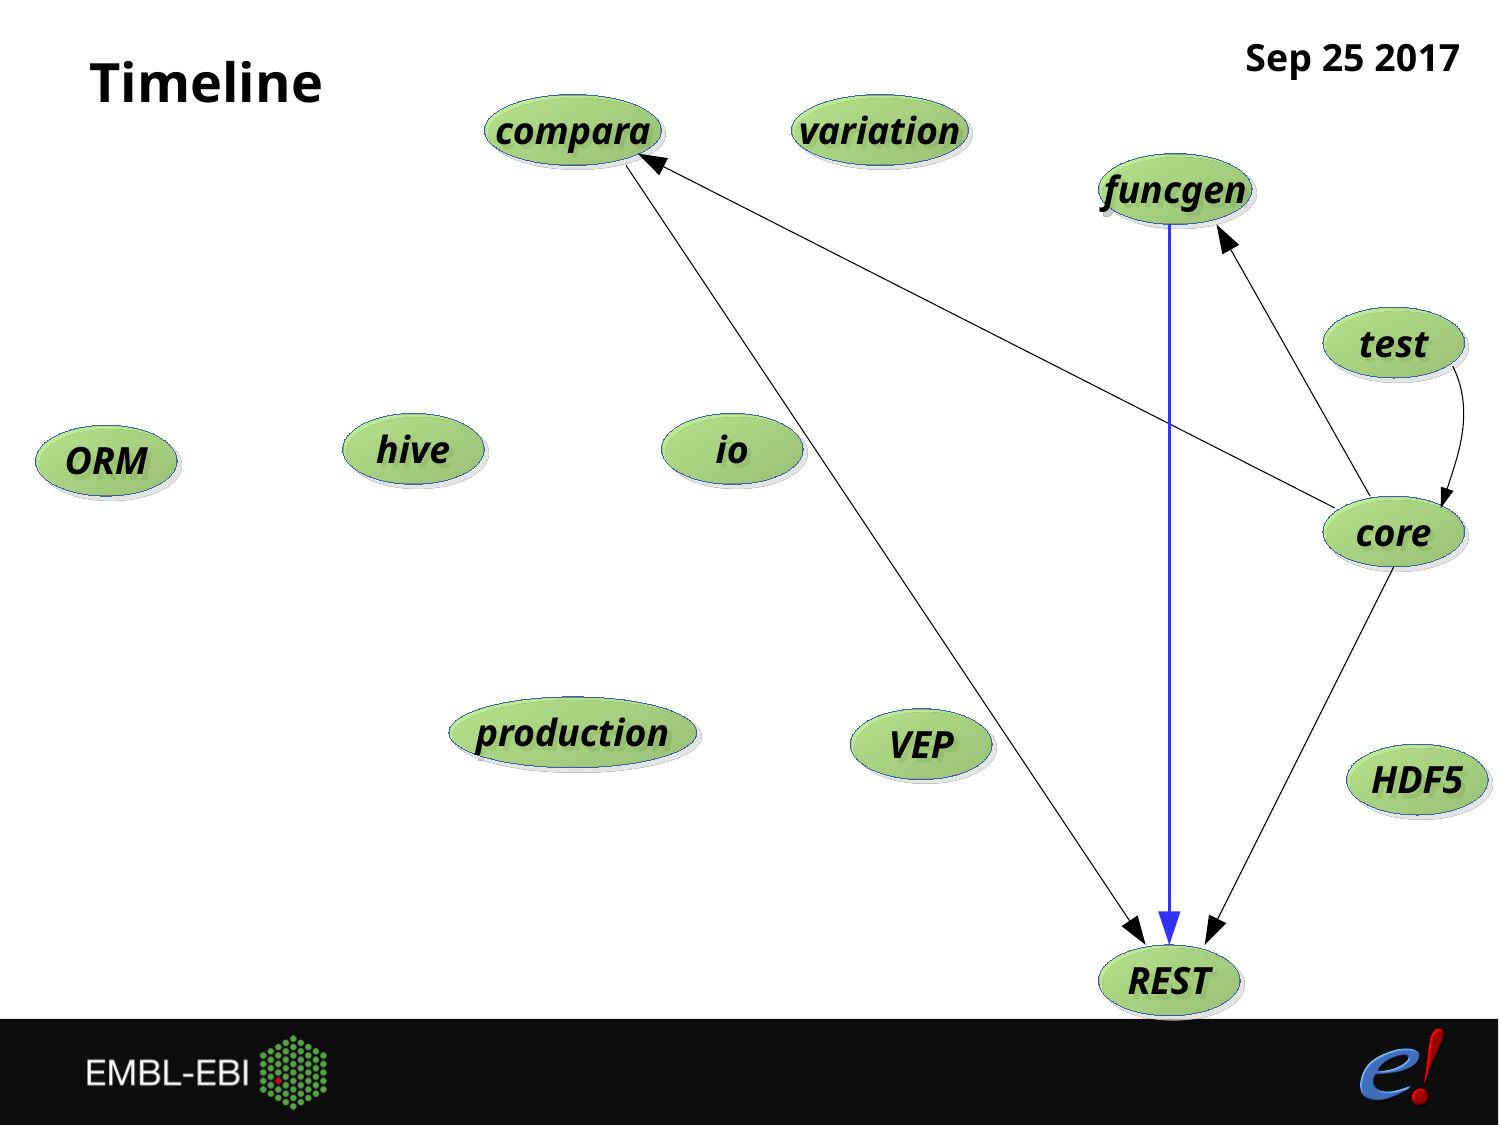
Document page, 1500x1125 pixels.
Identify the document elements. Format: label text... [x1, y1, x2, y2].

text_box io [661, 413, 804, 485]
text_box funcgen [1098, 153, 1253, 225]
picture [1357, 1026, 1448, 1112]
text_box test [1322, 307, 1465, 379]
text_box core [1322, 496, 1465, 567]
text_box hive [342, 413, 485, 485]
text_box compara [484, 94, 662, 166]
text_box VEP [850, 708, 993, 780]
picture [87, 1035, 327, 1110]
text_box production [448, 696, 697, 768]
text_box Sep 25 2017 [1230, 23, 1460, 85]
text_box HDF5 [1346, 744, 1489, 816]
text_box variation [791, 94, 969, 166]
text_box REST [1098, 944, 1241, 1016]
text_box ORM [35, 425, 178, 497]
text_box Timeline [74, 37, 308, 119]
